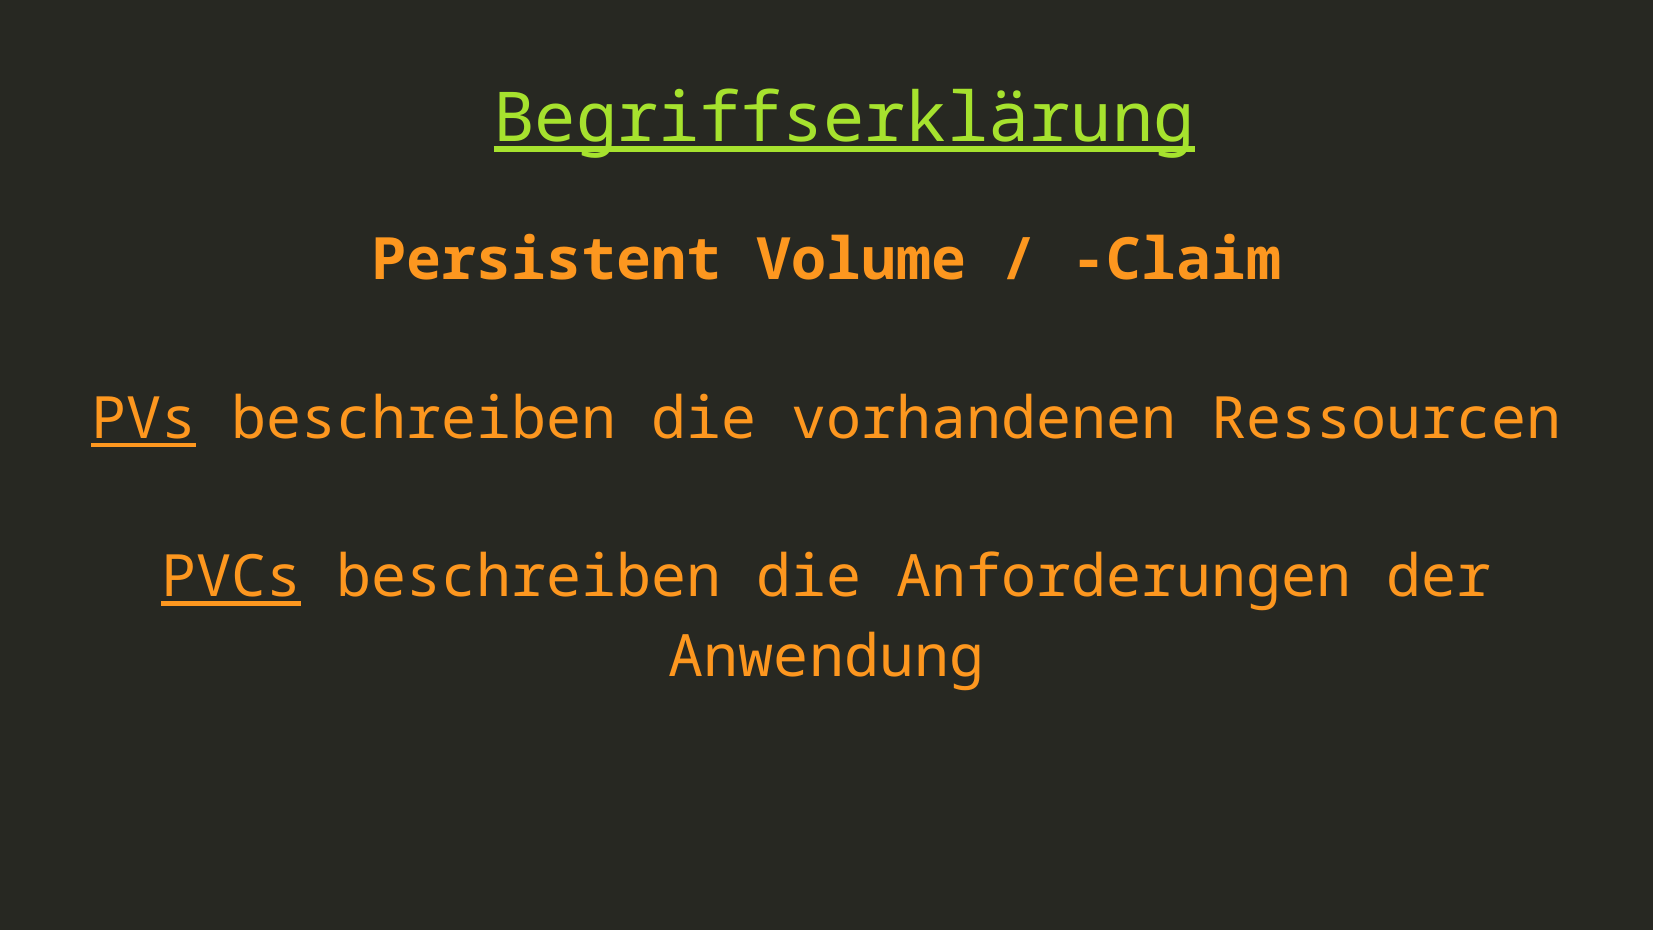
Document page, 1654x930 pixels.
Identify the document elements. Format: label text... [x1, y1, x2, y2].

title Begriffserklärung [82, 36, 1571, 193]
subtitle Persistent Volume / -Claim PVs beschreiben die vorhandenen Ressourcen PVCs beschreiben die Anforderungen der Anwendung [82, 217, 1571, 811]
